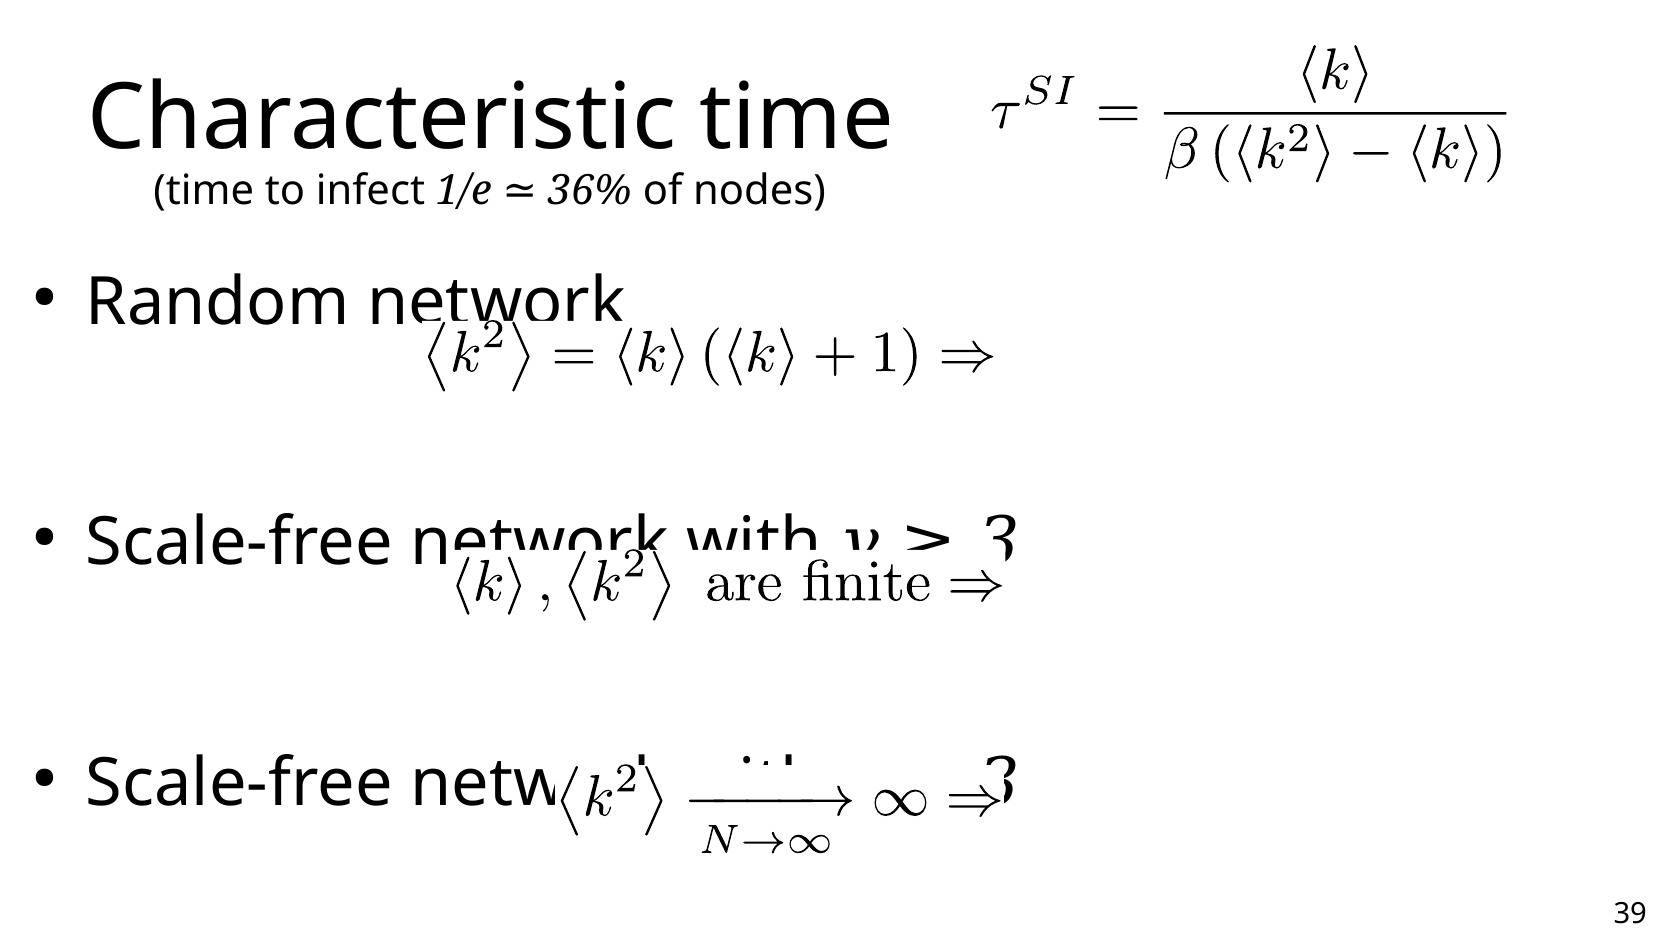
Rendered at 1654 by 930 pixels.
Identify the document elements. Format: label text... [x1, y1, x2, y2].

text_box [990, 44, 1507, 183]
text_box [450, 549, 1006, 621]
text_box (time to infect 1/e ≃ 36% of nodes) [105, 152, 886, 215]
text_box [555, 764, 1004, 854]
title Characteristic time [82, 1, 901, 225]
text_box [422, 320, 997, 392]
list Random network Scale-free network with γ ≥ 3 Scale-free network with γ < 3 [15, 252, 1606, 901]
